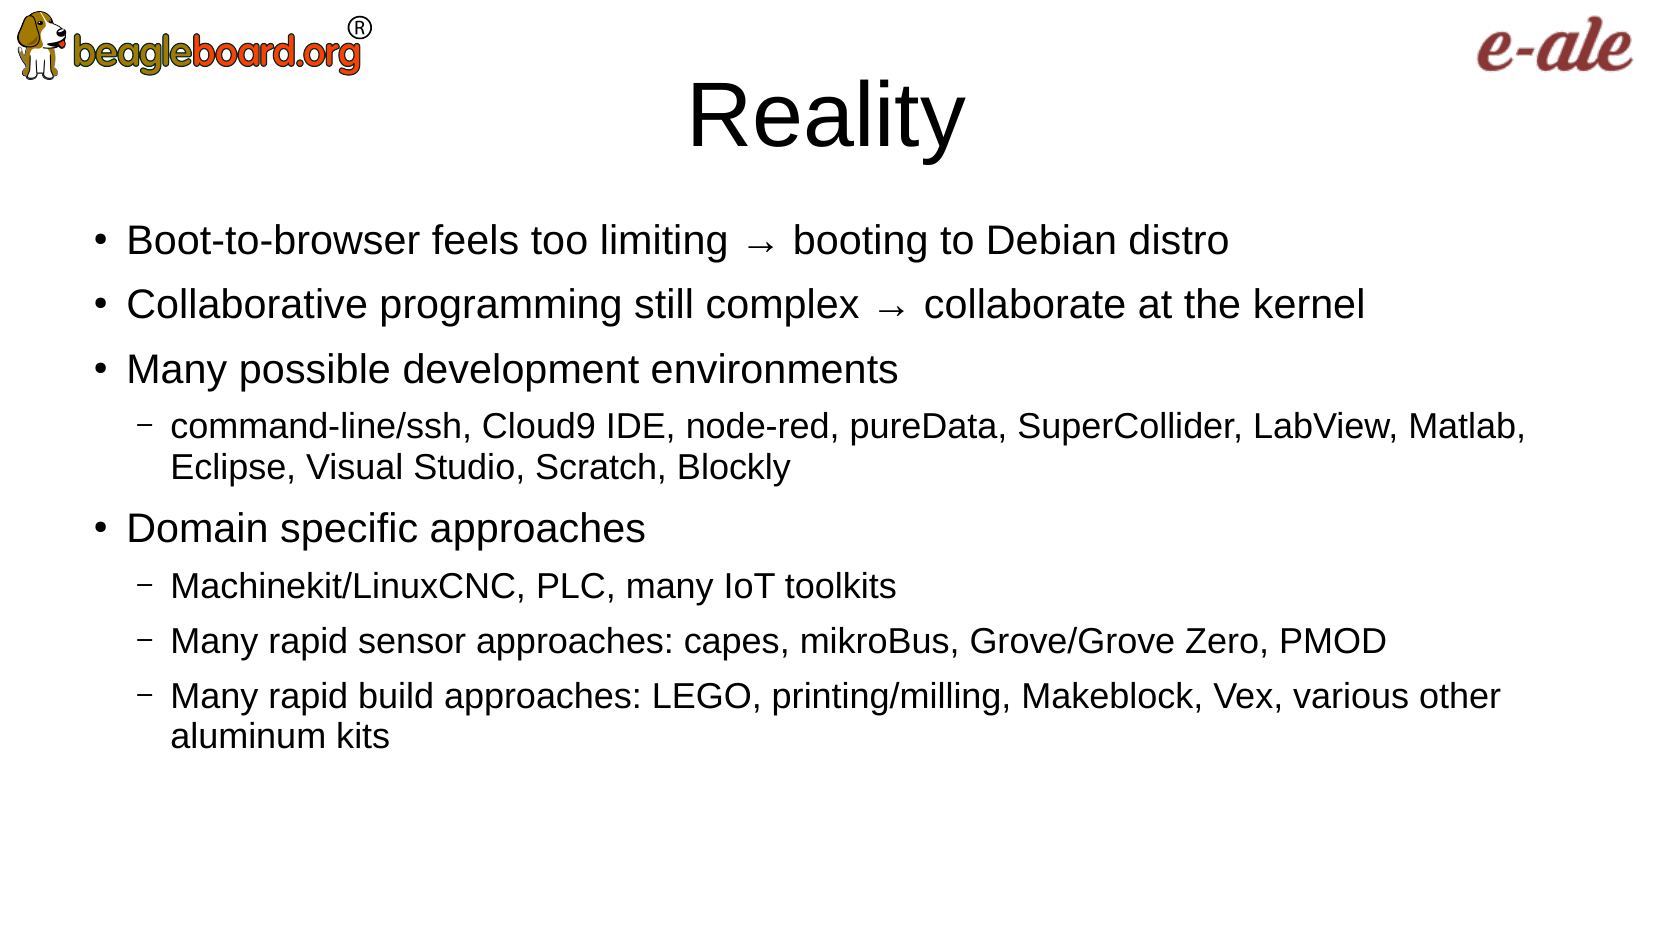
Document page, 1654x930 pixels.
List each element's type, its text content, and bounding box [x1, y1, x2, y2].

title Reality [82, 37, 1571, 193]
list Boot-to-browser feels too limiting → booting to Debian distro Collaborative programming still complex → collaborate at the kernel Many possible development environments command-line/ssh, Cloud9 IDE, node-red, pureData, SuperCollider, LabView, Matlab, Eclipse, Visual Studio, Scratch, Blockly Domain specific approaches Machinekit/LinuxCNC, PLC, many IoT toolkits Many rapid sensor approaches: capes, mikroBus, Grove/Grove Zero, PMOD Many rapid build approaches: LEGO, printing/milling, Makeblock, Vex, various other aluminum kits [82, 217, 1571, 757]
picture [1475, 14, 1636, 74]
picture [17, 11, 372, 80]
